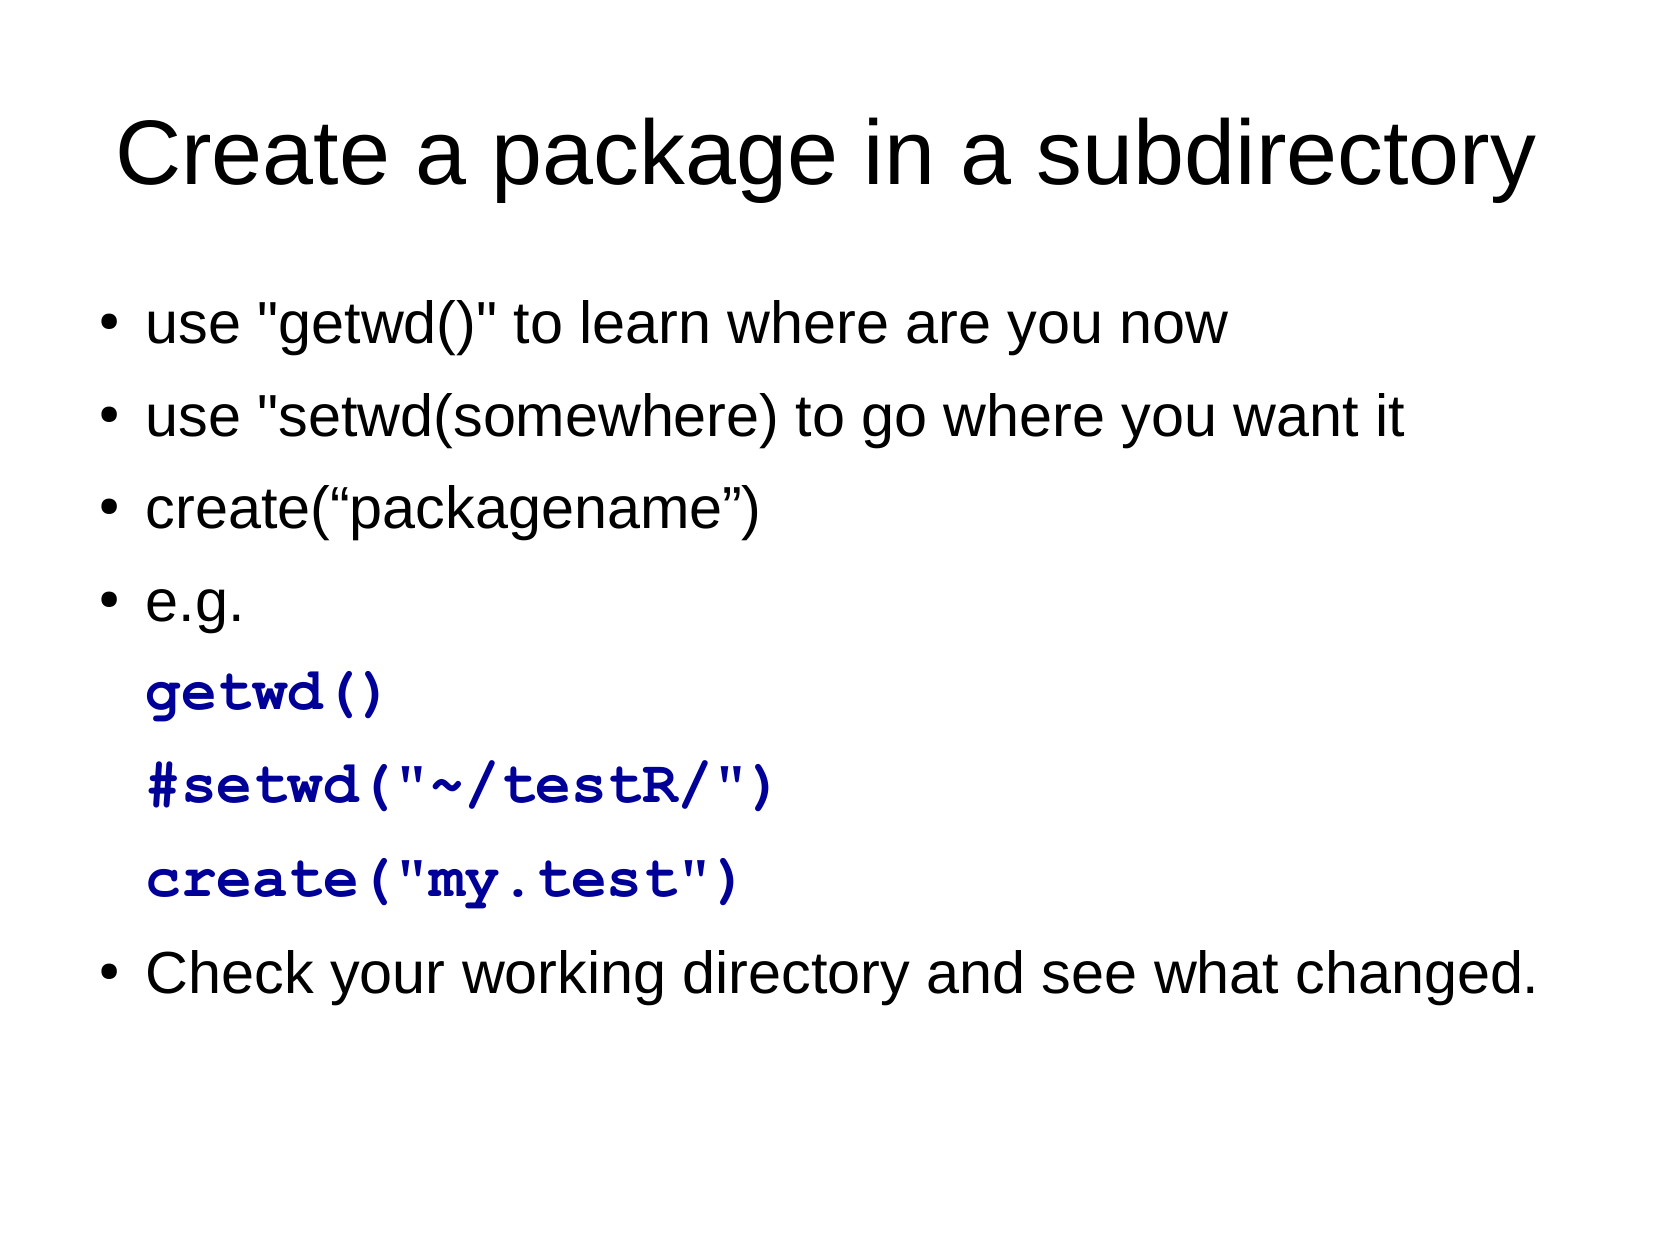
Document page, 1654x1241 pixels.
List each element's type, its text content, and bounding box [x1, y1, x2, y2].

title Create a package in a subdirectory [82, 49, 1571, 257]
list use "getwd()" to learn where are you now use "setwd(somewhere) to go where you want it create(“packagename”) e.g. getwd() #setwd("~/testR/") create("my.test") Check your working directory and see what changed. [82, 290, 1571, 1010]
